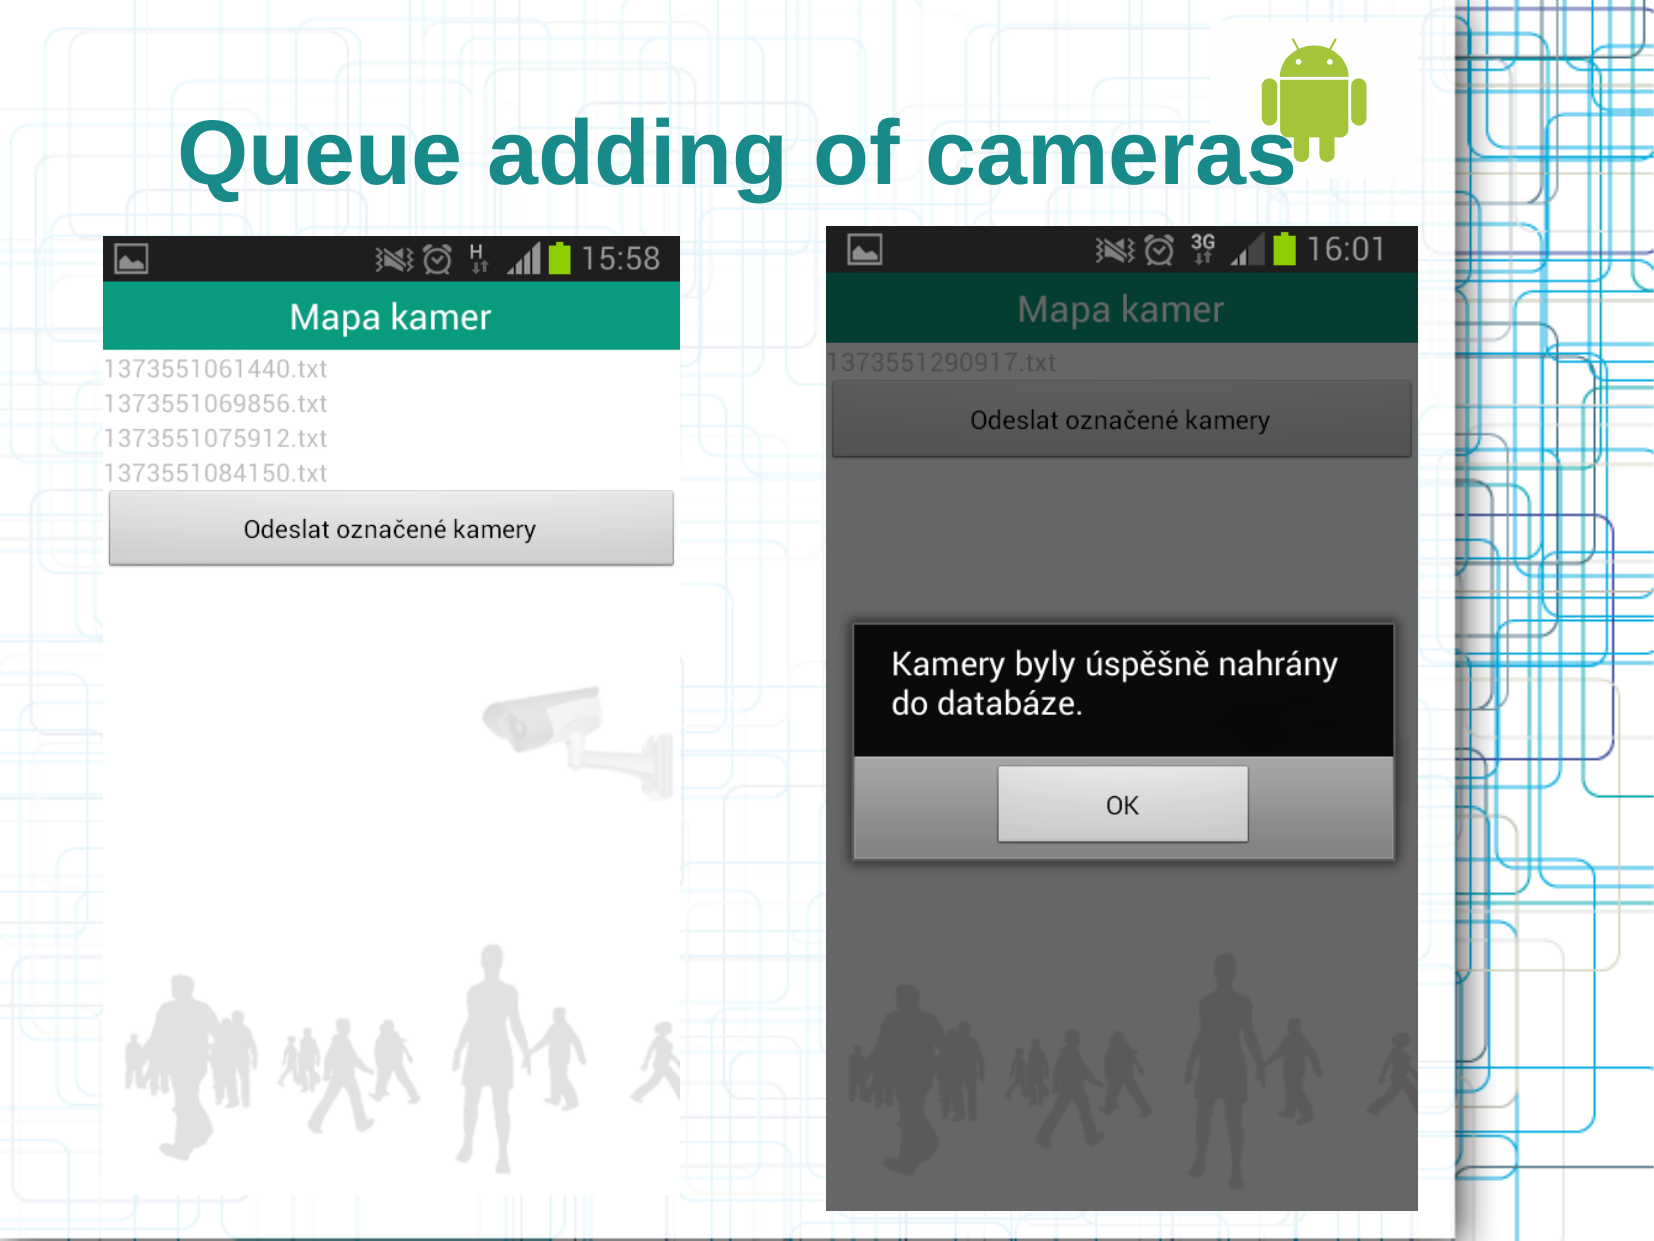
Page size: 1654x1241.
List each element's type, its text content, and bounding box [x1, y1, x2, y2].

title Queue adding of cameras [59, 49, 1418, 257]
picture [0, 0, 1654, 1241]
